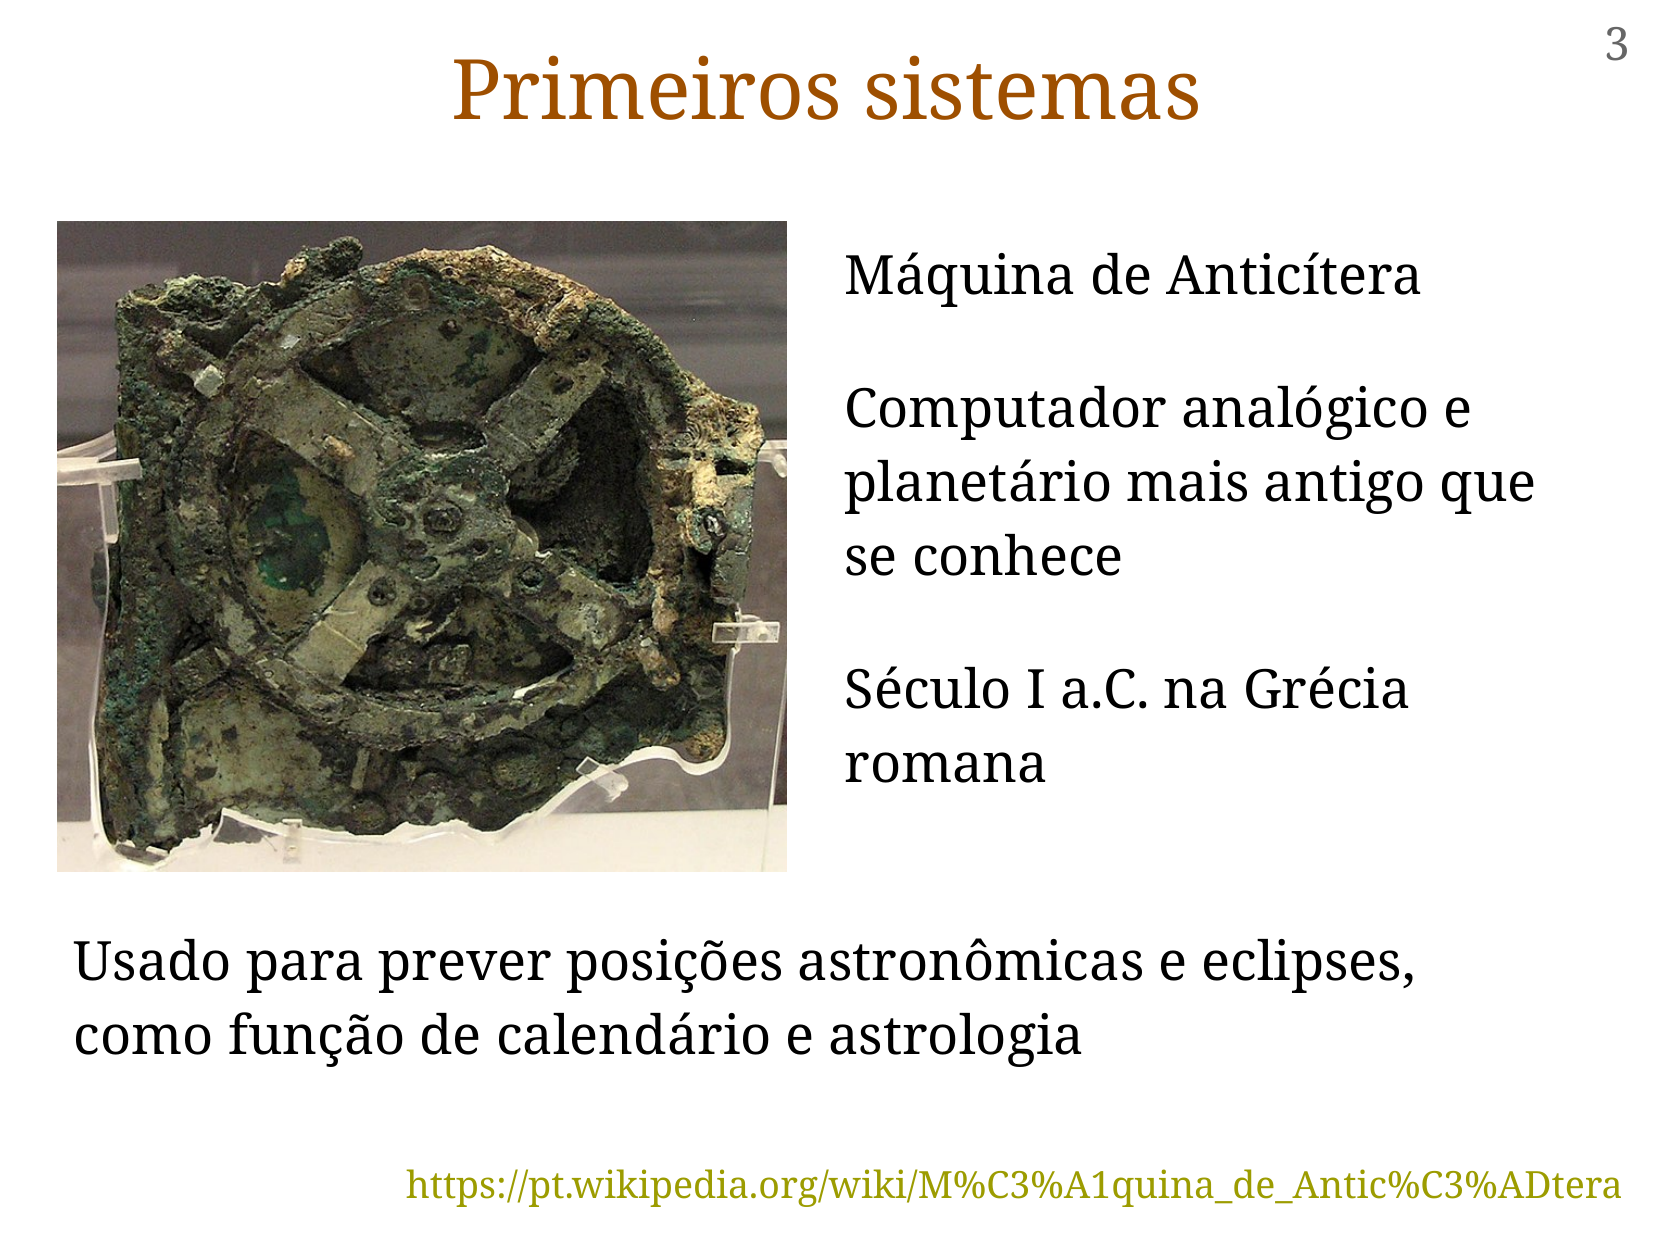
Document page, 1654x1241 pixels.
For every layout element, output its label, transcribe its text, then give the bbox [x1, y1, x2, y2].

text_box Usado para prever posições astronômicas e eclipses, como função de calendário e astrologia [59, 915, 1580, 1079]
text_box https://pt.wikipedia.org/wiki/M%C3%A1quina_de_Antic%C3%ADtera [252, 1151, 1639, 1224]
title Primeiros sistemas [59, 29, 1595, 148]
list Máquina de Anticítera Computador analógico e planetário mais antigo que se conhece Século I a.C. na Grécia romana [841, 236, 1595, 1151]
picture [57, 221, 787, 872]
